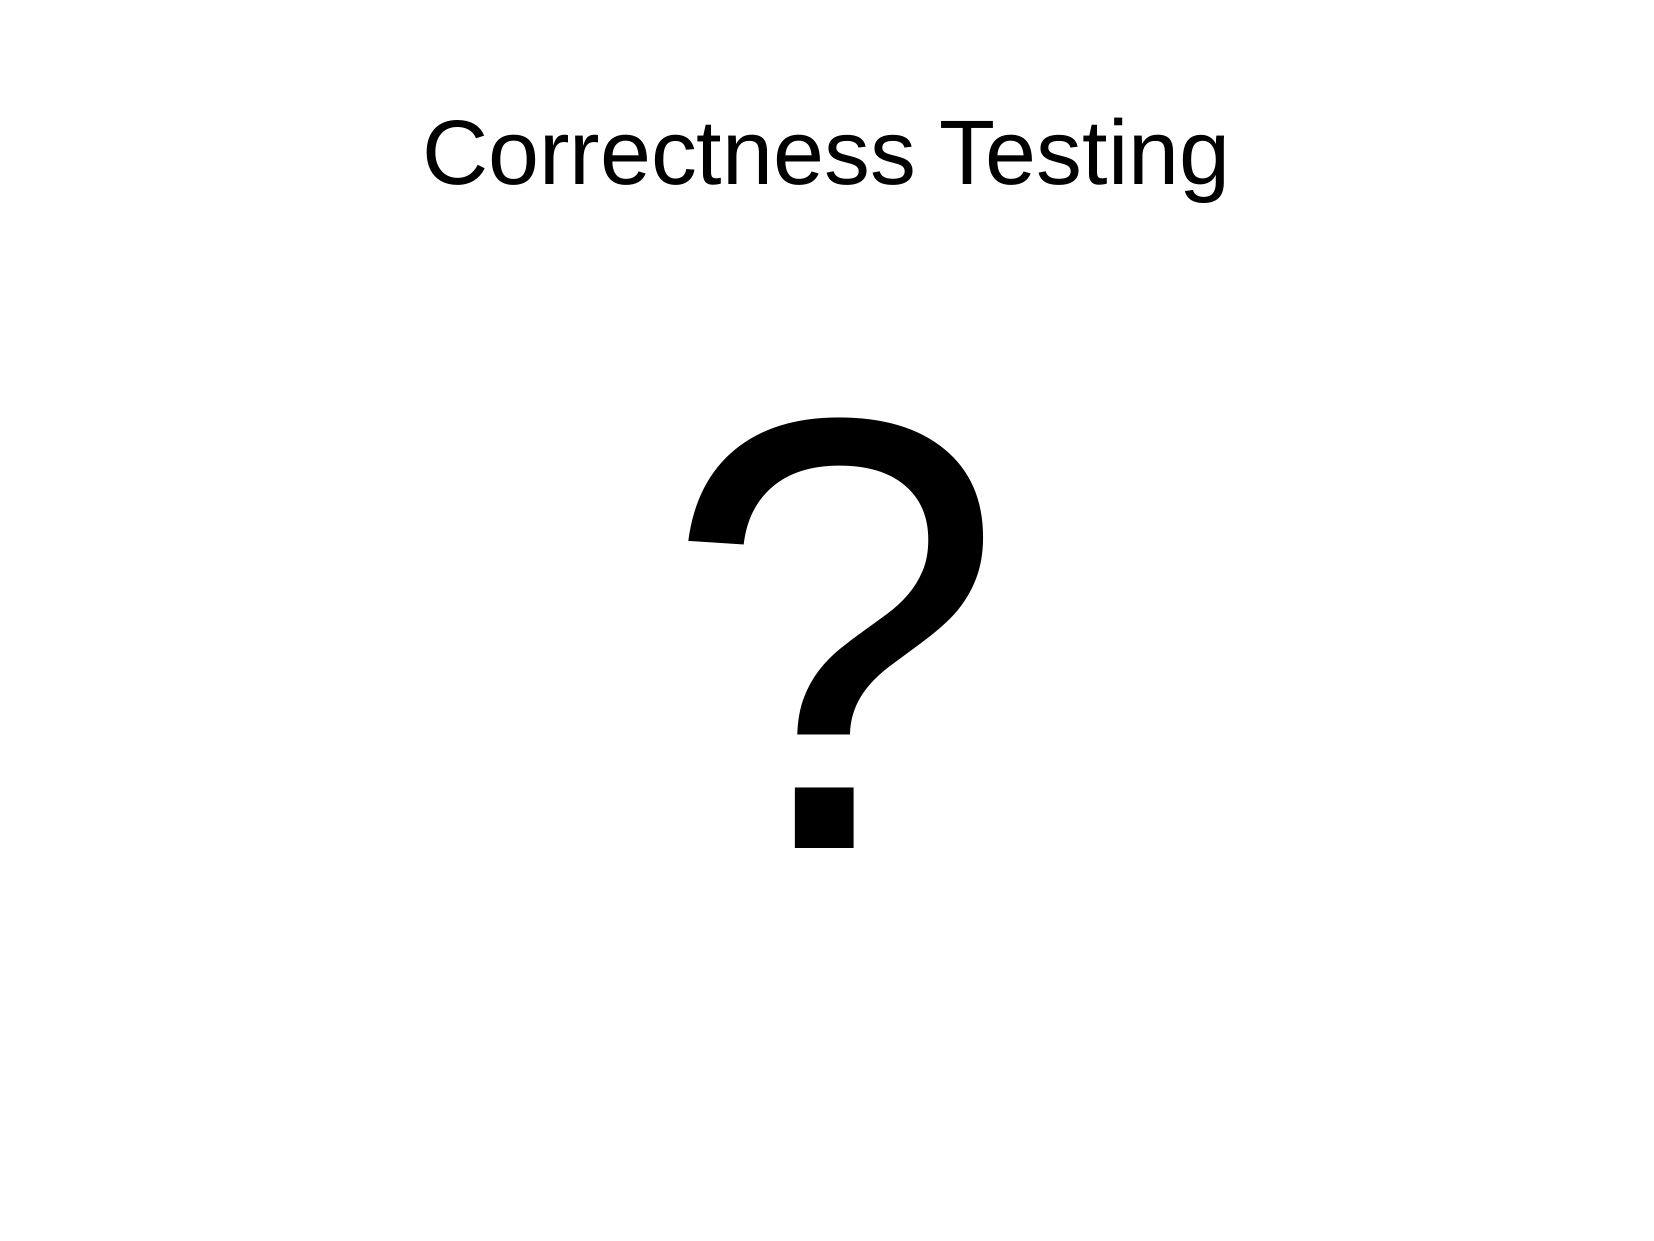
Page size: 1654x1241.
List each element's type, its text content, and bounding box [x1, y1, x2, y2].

title Correctness Testing [82, 49, 1571, 257]
list ? [82, 290, 1571, 1010]
